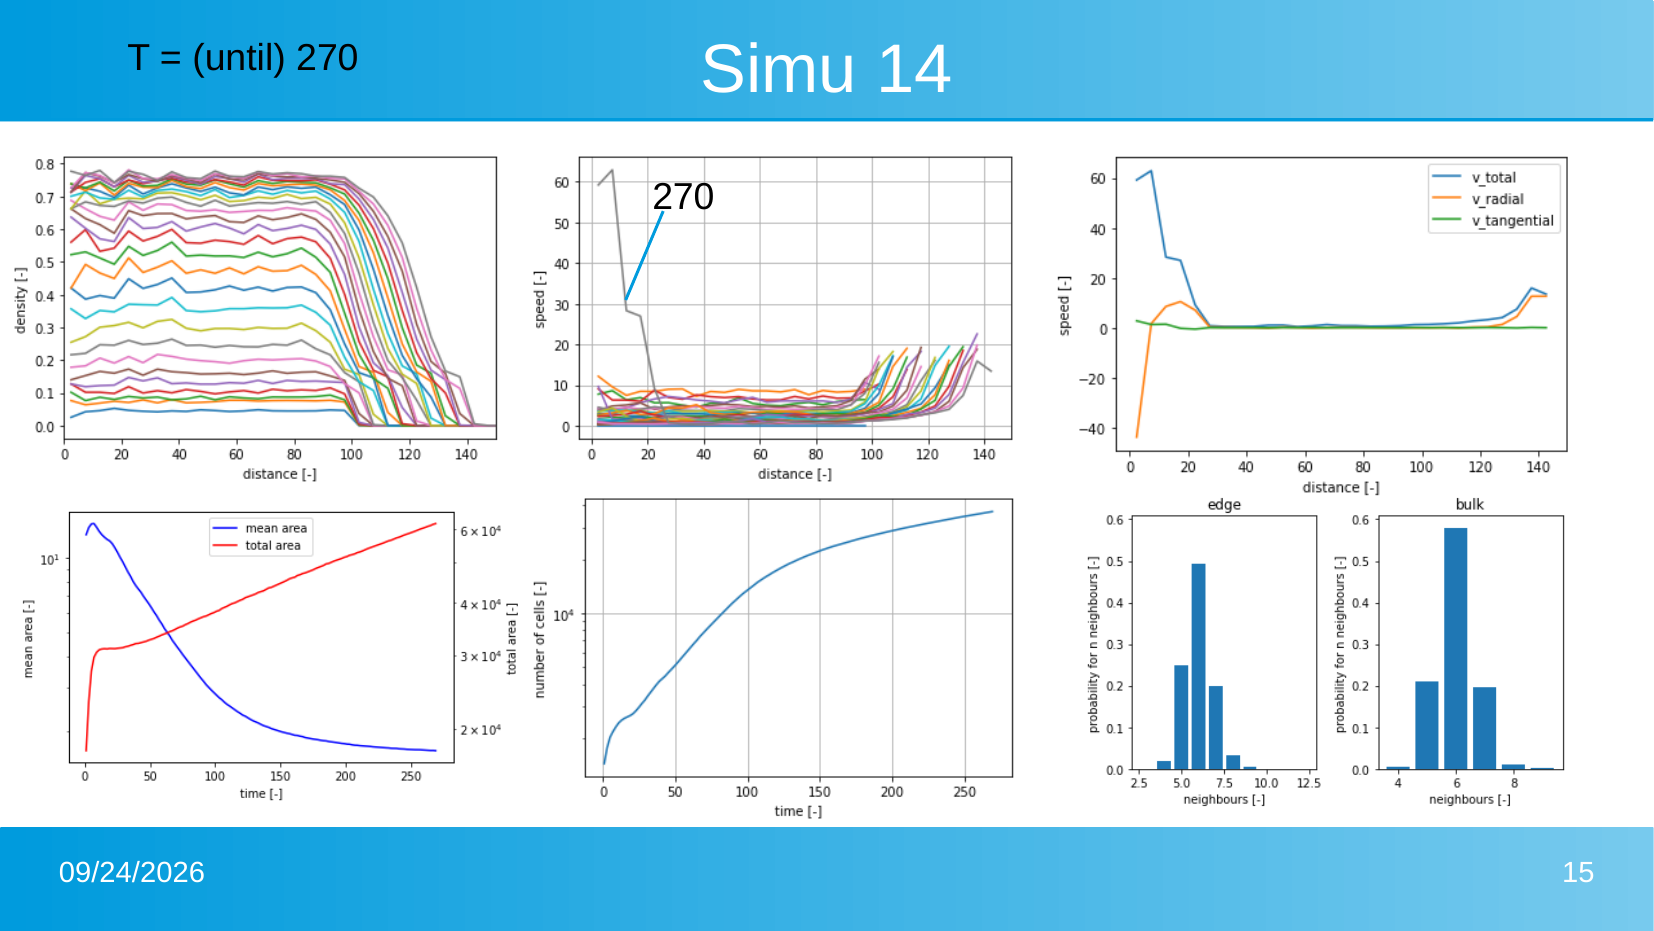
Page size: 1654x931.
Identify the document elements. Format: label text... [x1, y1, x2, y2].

picture [526, 149, 1019, 488]
picture [7, 149, 505, 488]
text_box T = (until) 270 [112, 29, 451, 87]
title Simu 14 [59, 29, 1595, 108]
text_box 270 [637, 168, 788, 226]
picture [15, 491, 1021, 826]
picture [1050, 149, 1576, 813]
